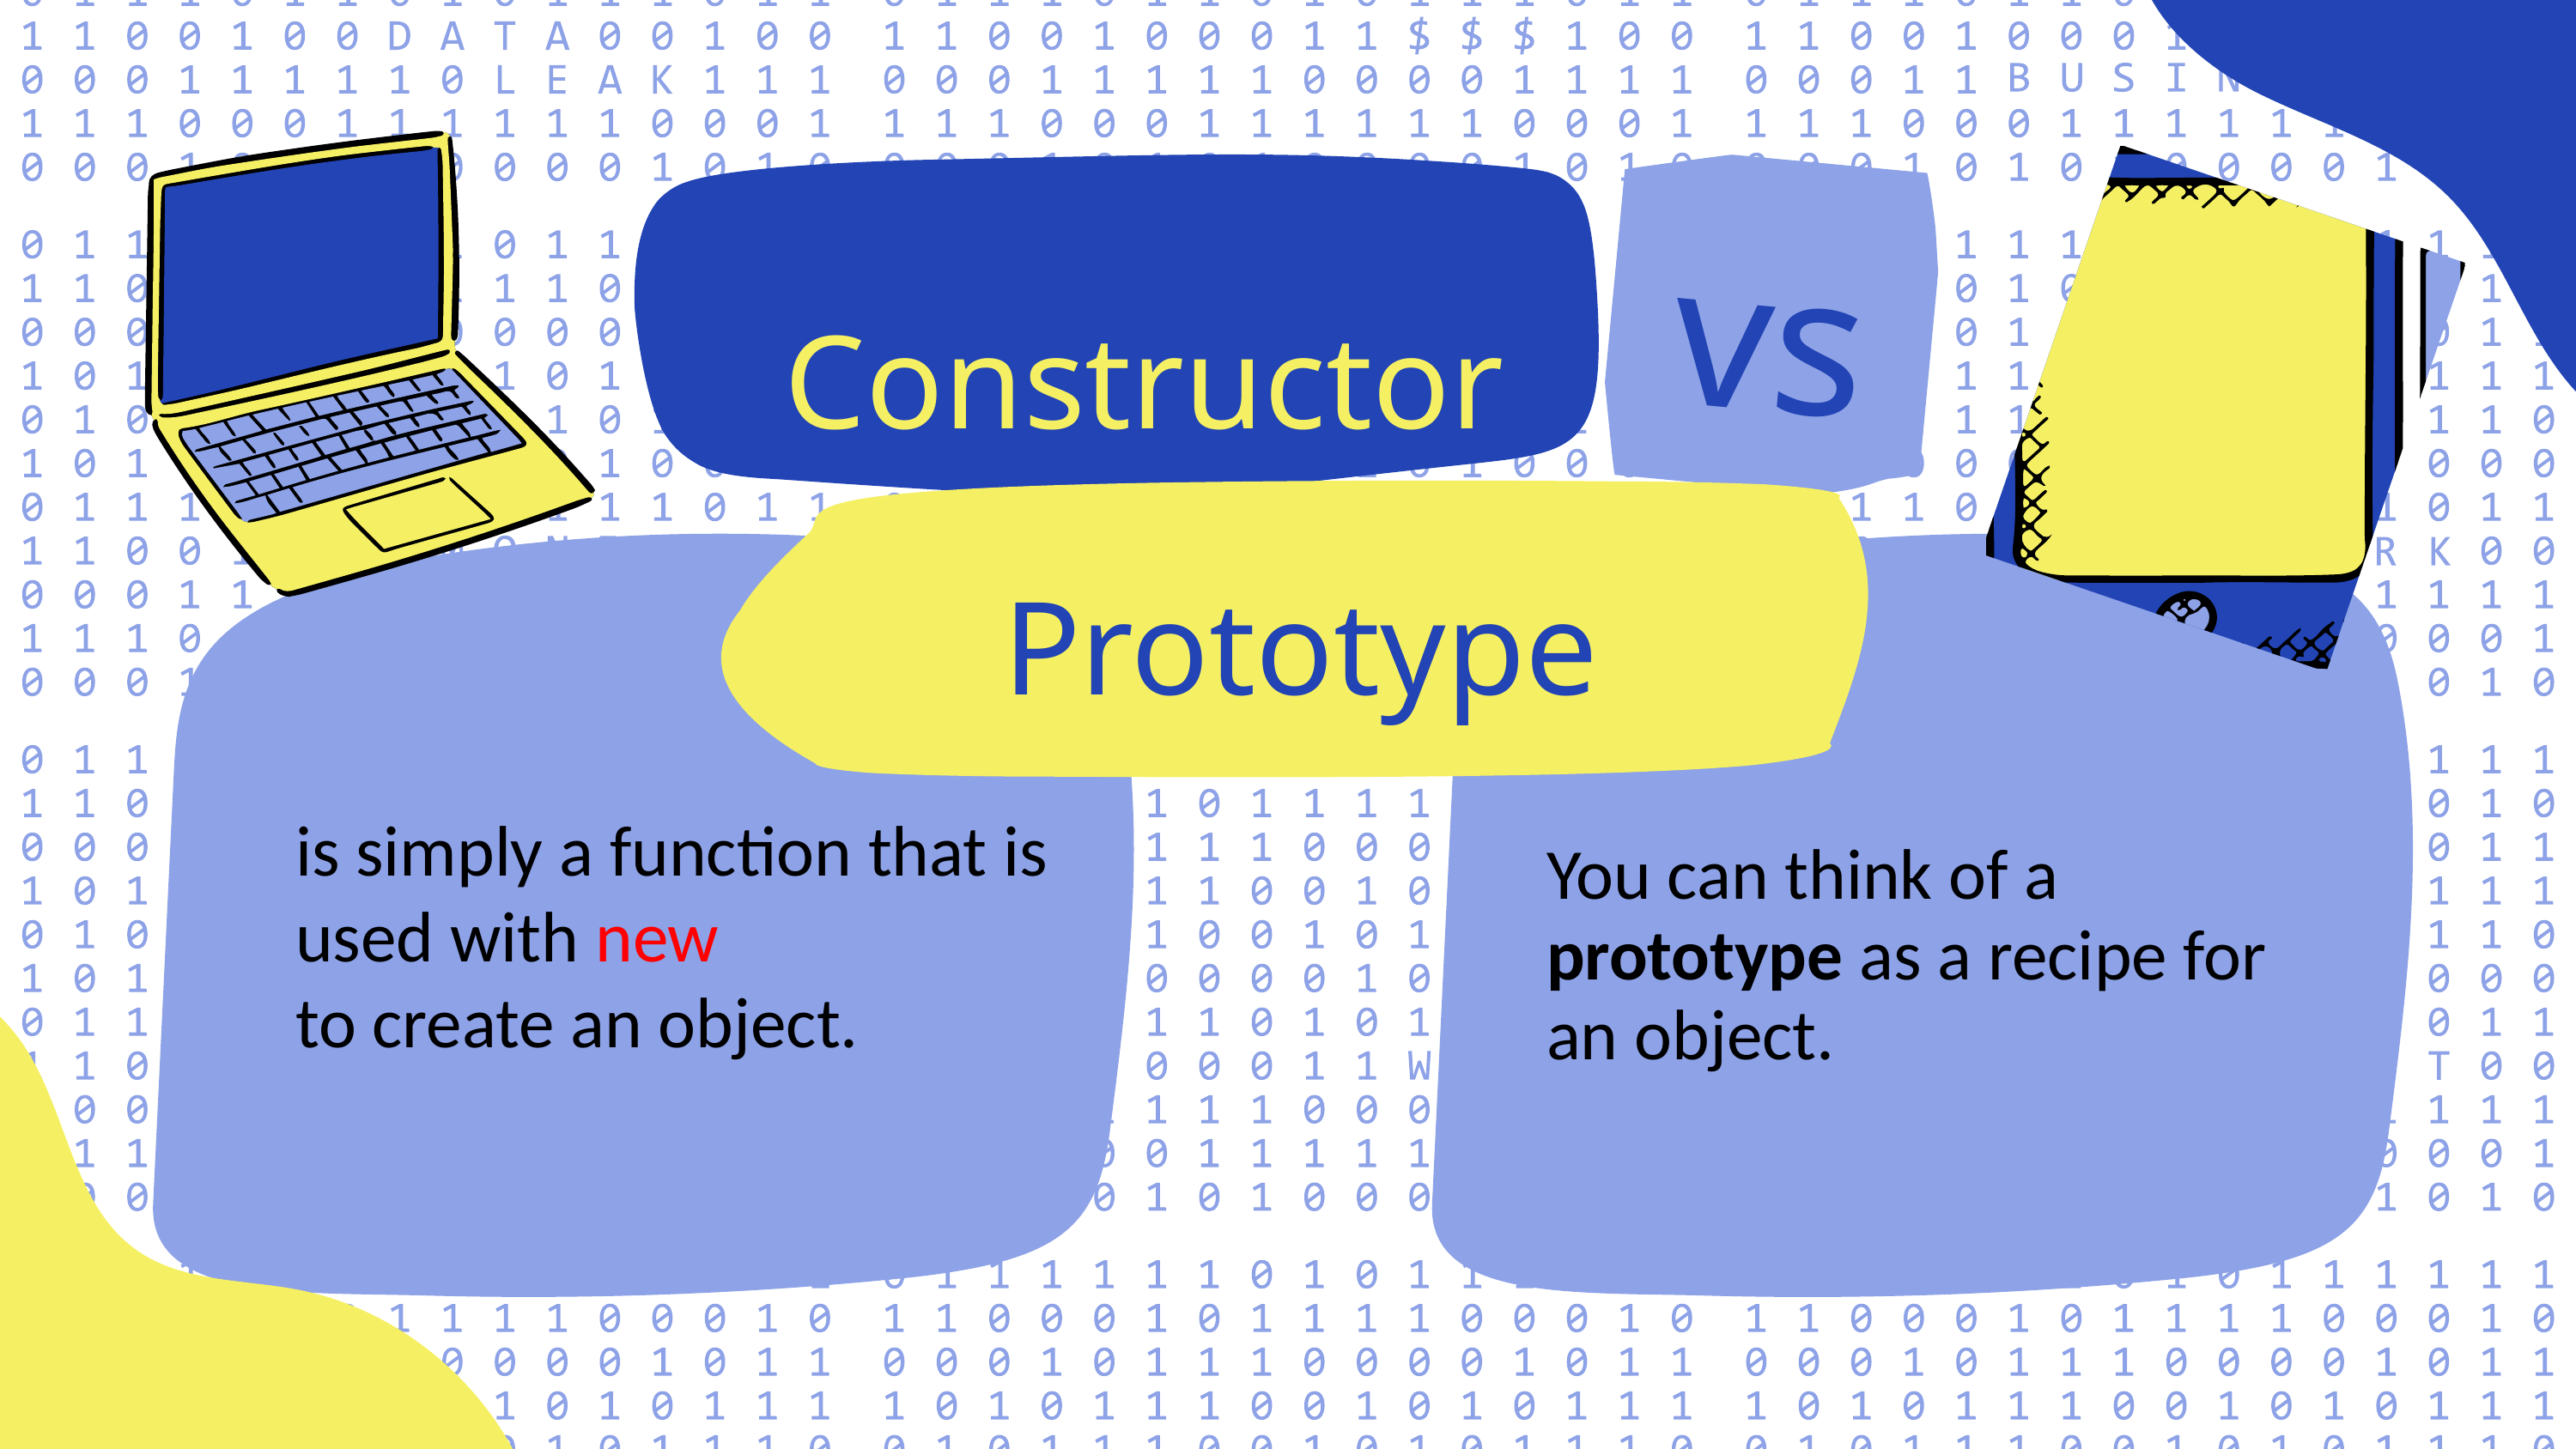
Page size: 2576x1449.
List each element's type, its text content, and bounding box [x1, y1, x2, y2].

text_box [0, 0, 2576, 1449]
text_box is simply a function that is used with new to create an object. [295, 803, 1158, 1064]
text_box You can think of a prototype as a recipe for an object. [1546, 834, 2348, 1078]
text_box Prototype [756, 520, 1844, 715]
text_box Constructor [726, 181, 1563, 427]
text_box vs [1646, 167, 1900, 452]
